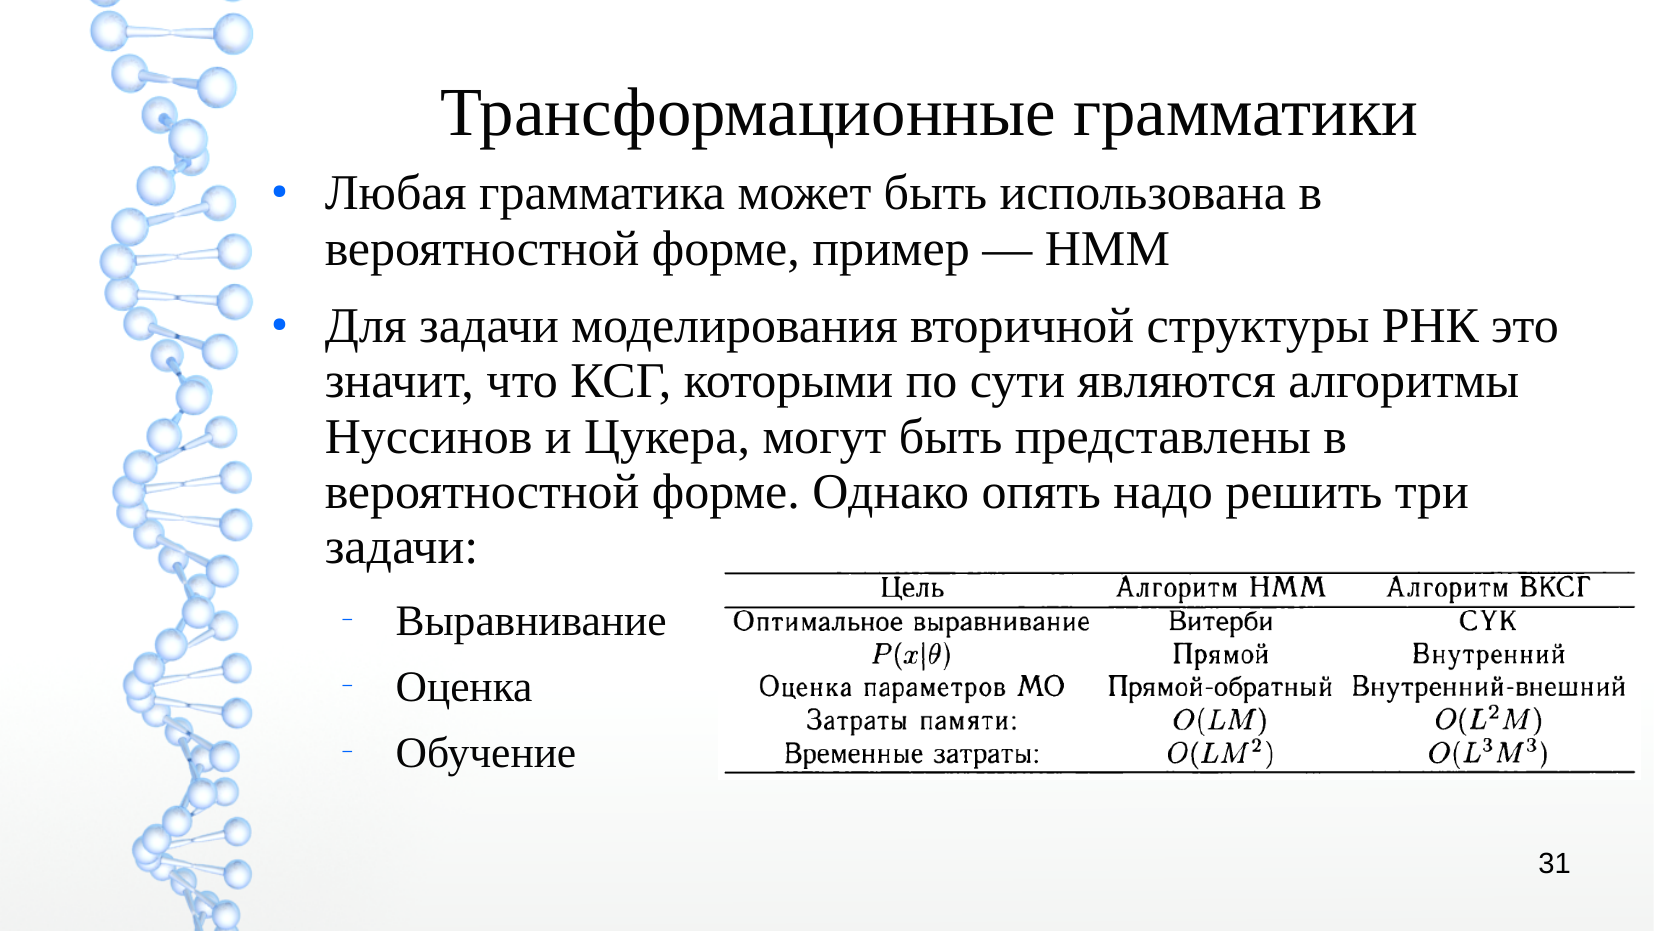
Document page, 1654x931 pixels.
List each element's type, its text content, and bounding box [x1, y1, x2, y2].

picture [0, 0, 1654, 931]
title Трансформационные грамматики [265, 35, 1595, 165]
list Любая грамматика может быть использована в вероятностной форме, пример — HMM Для задачи моделирования вторичной структуры РНК это значит, что КСГ, которыми по сути являются алгоритмы Нуссинов и Цукера, могут быть представлены в вероятностной форме. Однако опять надо решить три задачи: Выравнивание Оценка Обучение [253, 165, 1595, 851]
